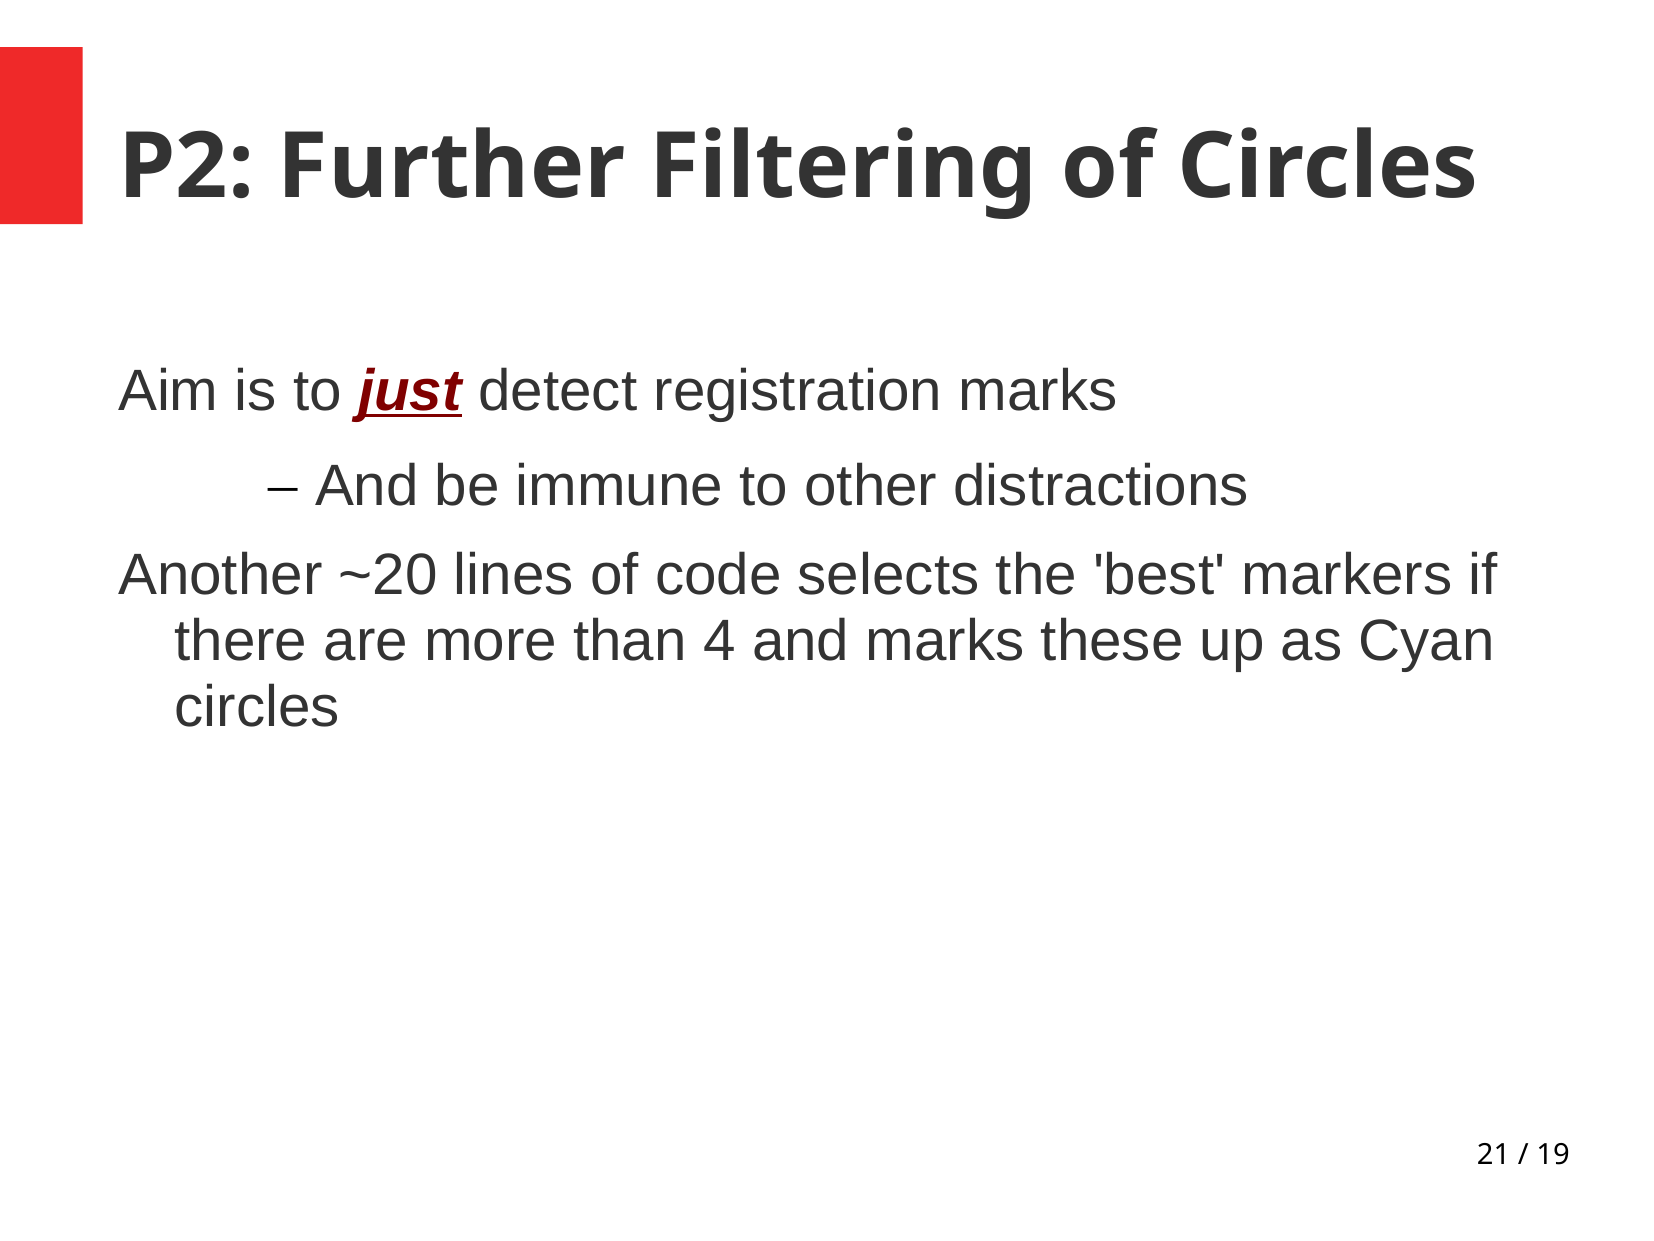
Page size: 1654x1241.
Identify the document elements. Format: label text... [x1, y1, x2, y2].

list Aim is to just detect registration marks And be immune to other distractions Another ~20 lines of code selects the 'best' markers if there are more than 4 and marks these up as Cyan circles [118, 354, 1536, 1074]
title P2: Further Filtering of Circles [118, 49, 1571, 256]
